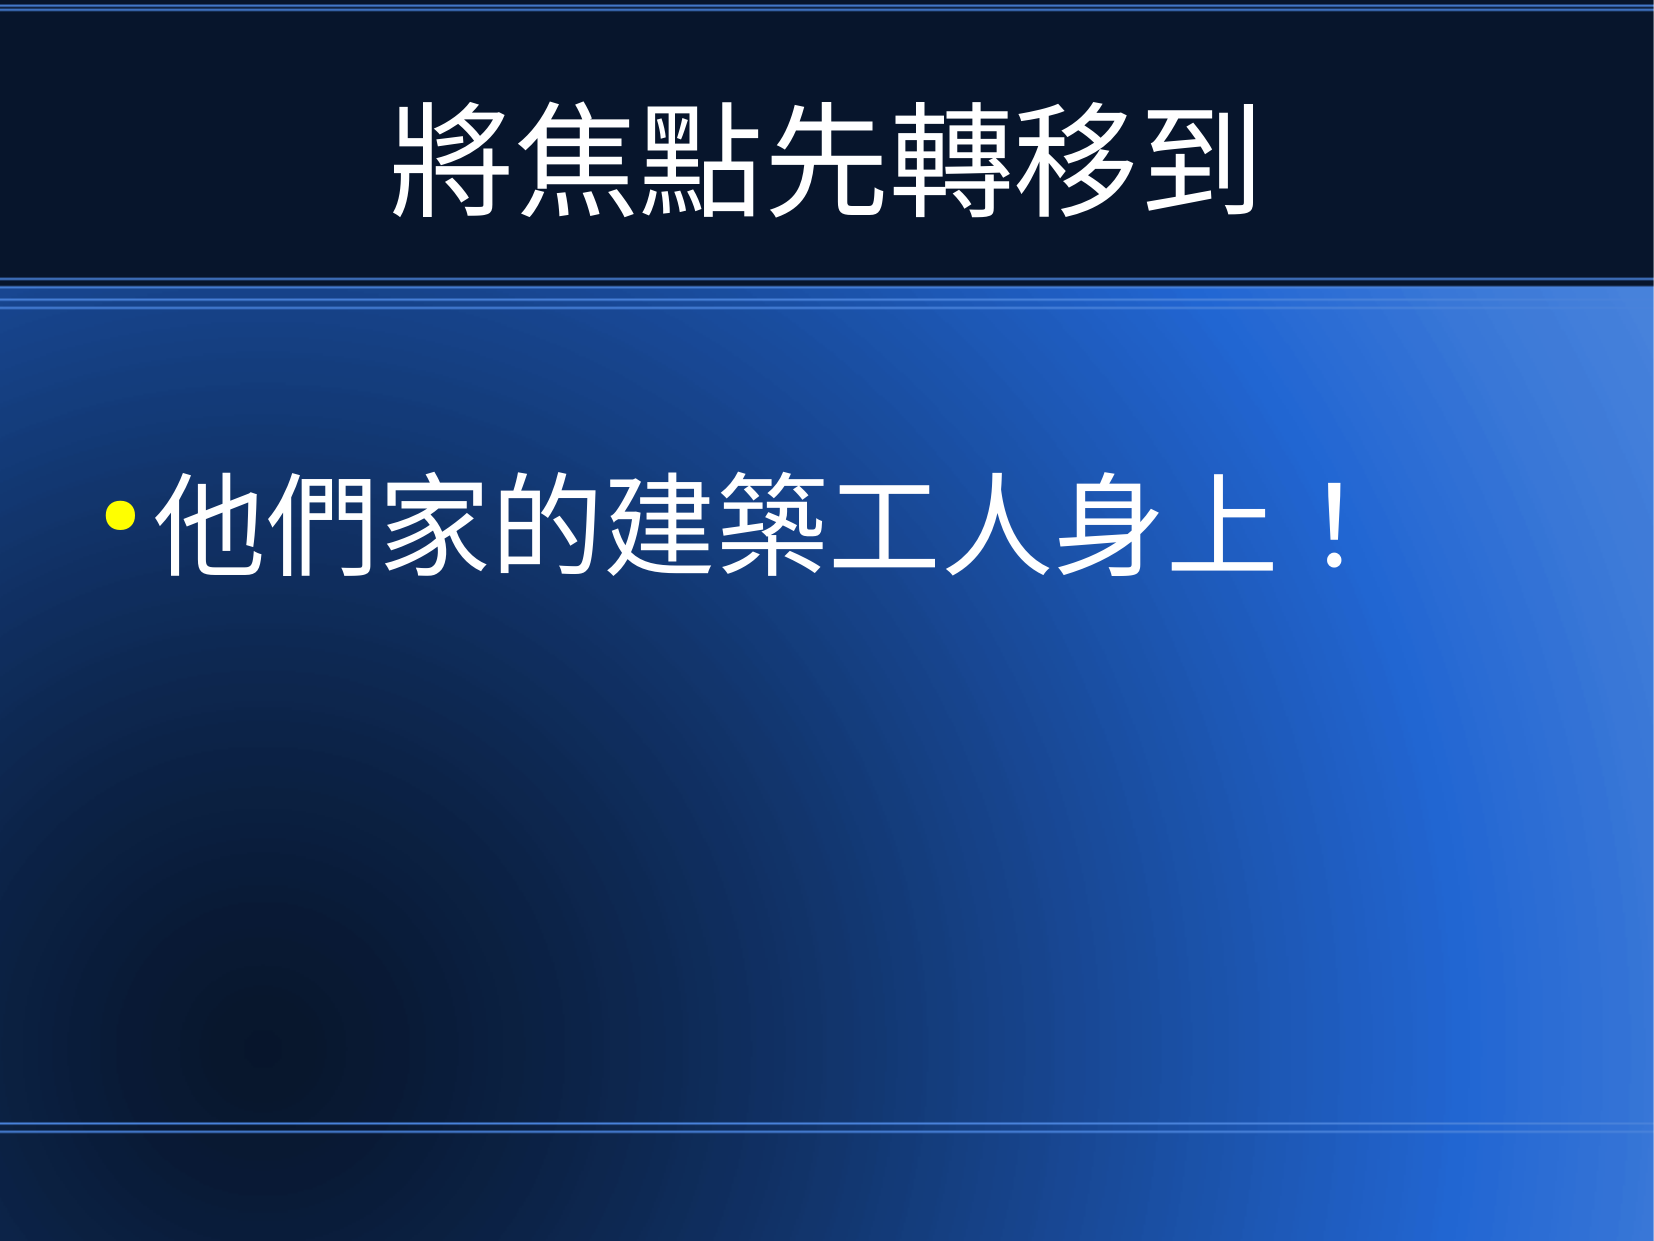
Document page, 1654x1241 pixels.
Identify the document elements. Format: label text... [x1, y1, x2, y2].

picture [0, 0, 1654, 1241]
list 他們家的建築工人身上！ [82, 355, 1571, 1241]
title 將焦點先轉移到 [82, 49, 1571, 257]
